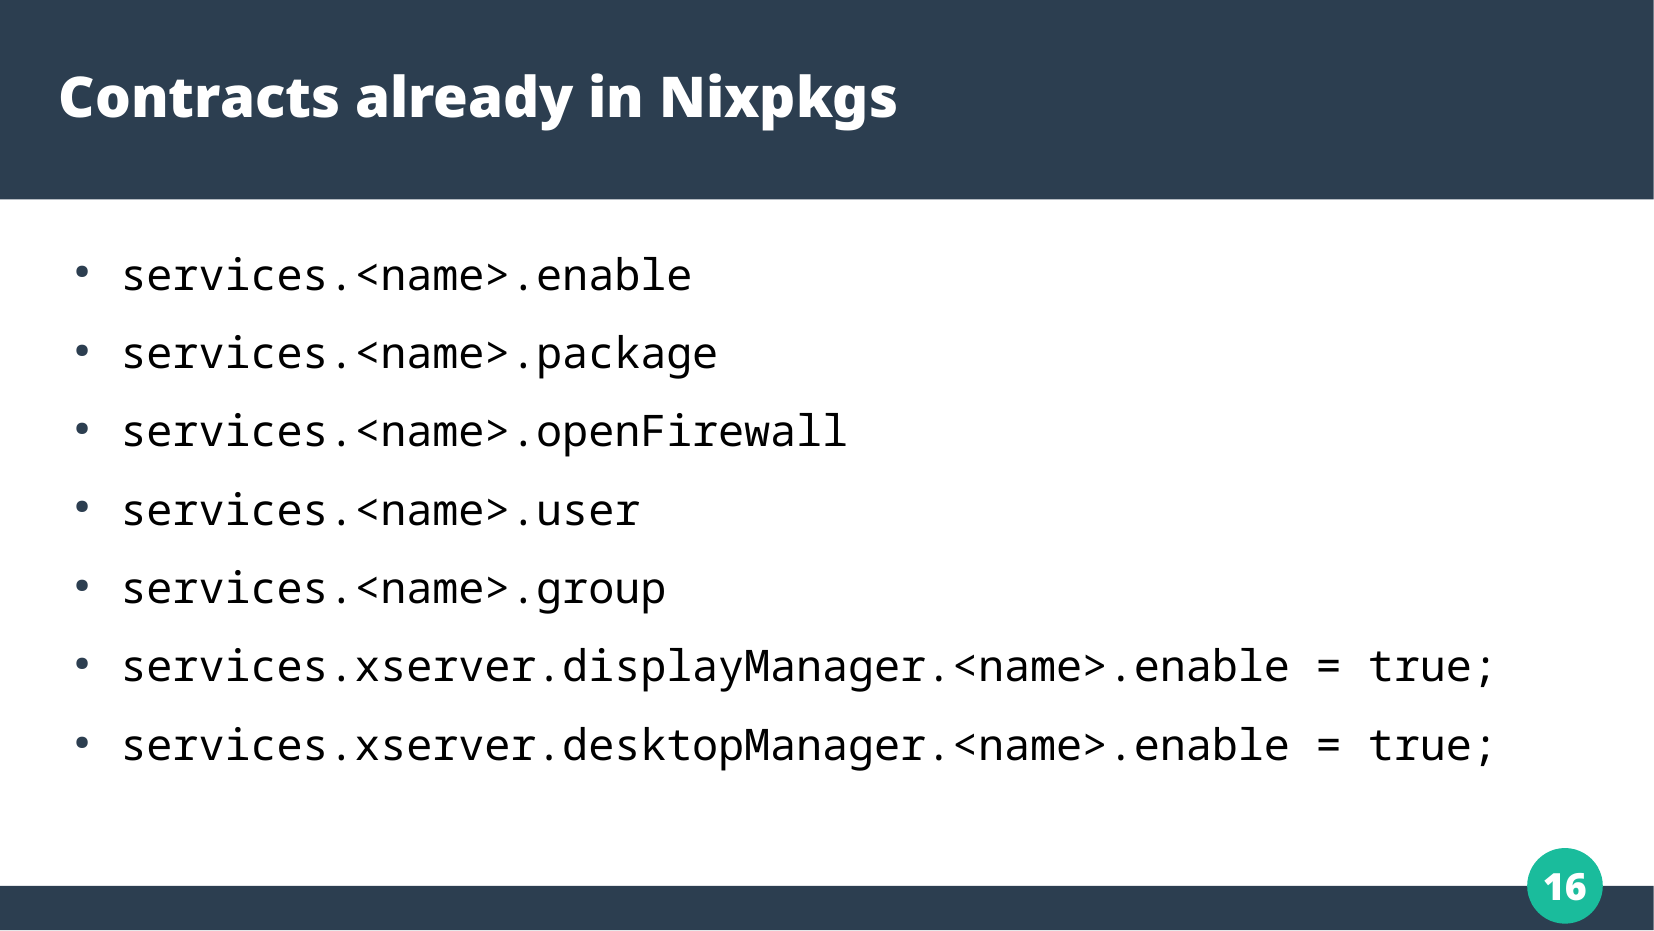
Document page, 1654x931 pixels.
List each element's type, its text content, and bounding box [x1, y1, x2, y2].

title Contracts already in Nixpkgs [59, 37, 1595, 155]
list services.<name>.enable services.<name>.package services.<name>.openFirewall services.<name>.user services.<name>.group services.xserver.displayManager.<name>.enable = true; services.xserver.desktopManager.<name>.enable = true; [59, 243, 1501, 864]
